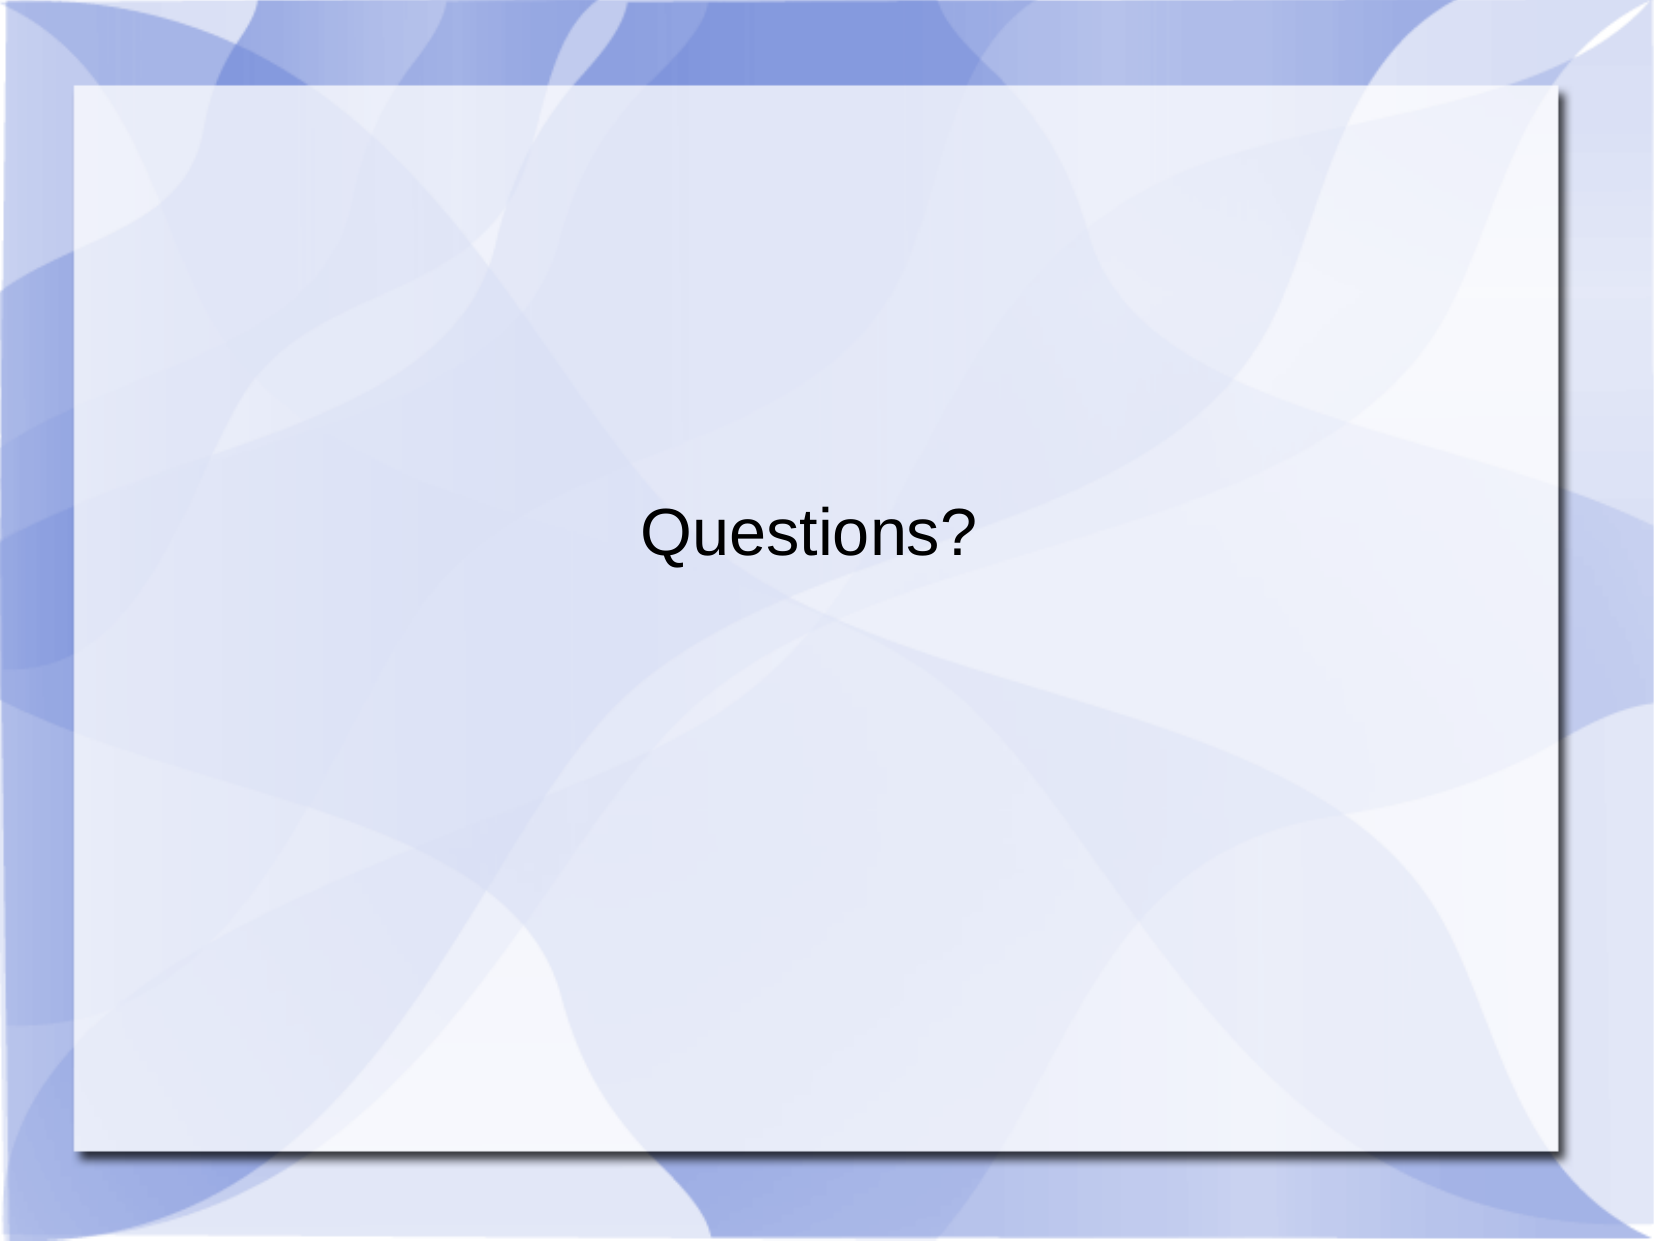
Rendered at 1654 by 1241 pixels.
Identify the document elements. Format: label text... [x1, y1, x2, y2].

subtitle Questions? [82, 98, 1536, 967]
picture [0, 0, 1654, 1241]
